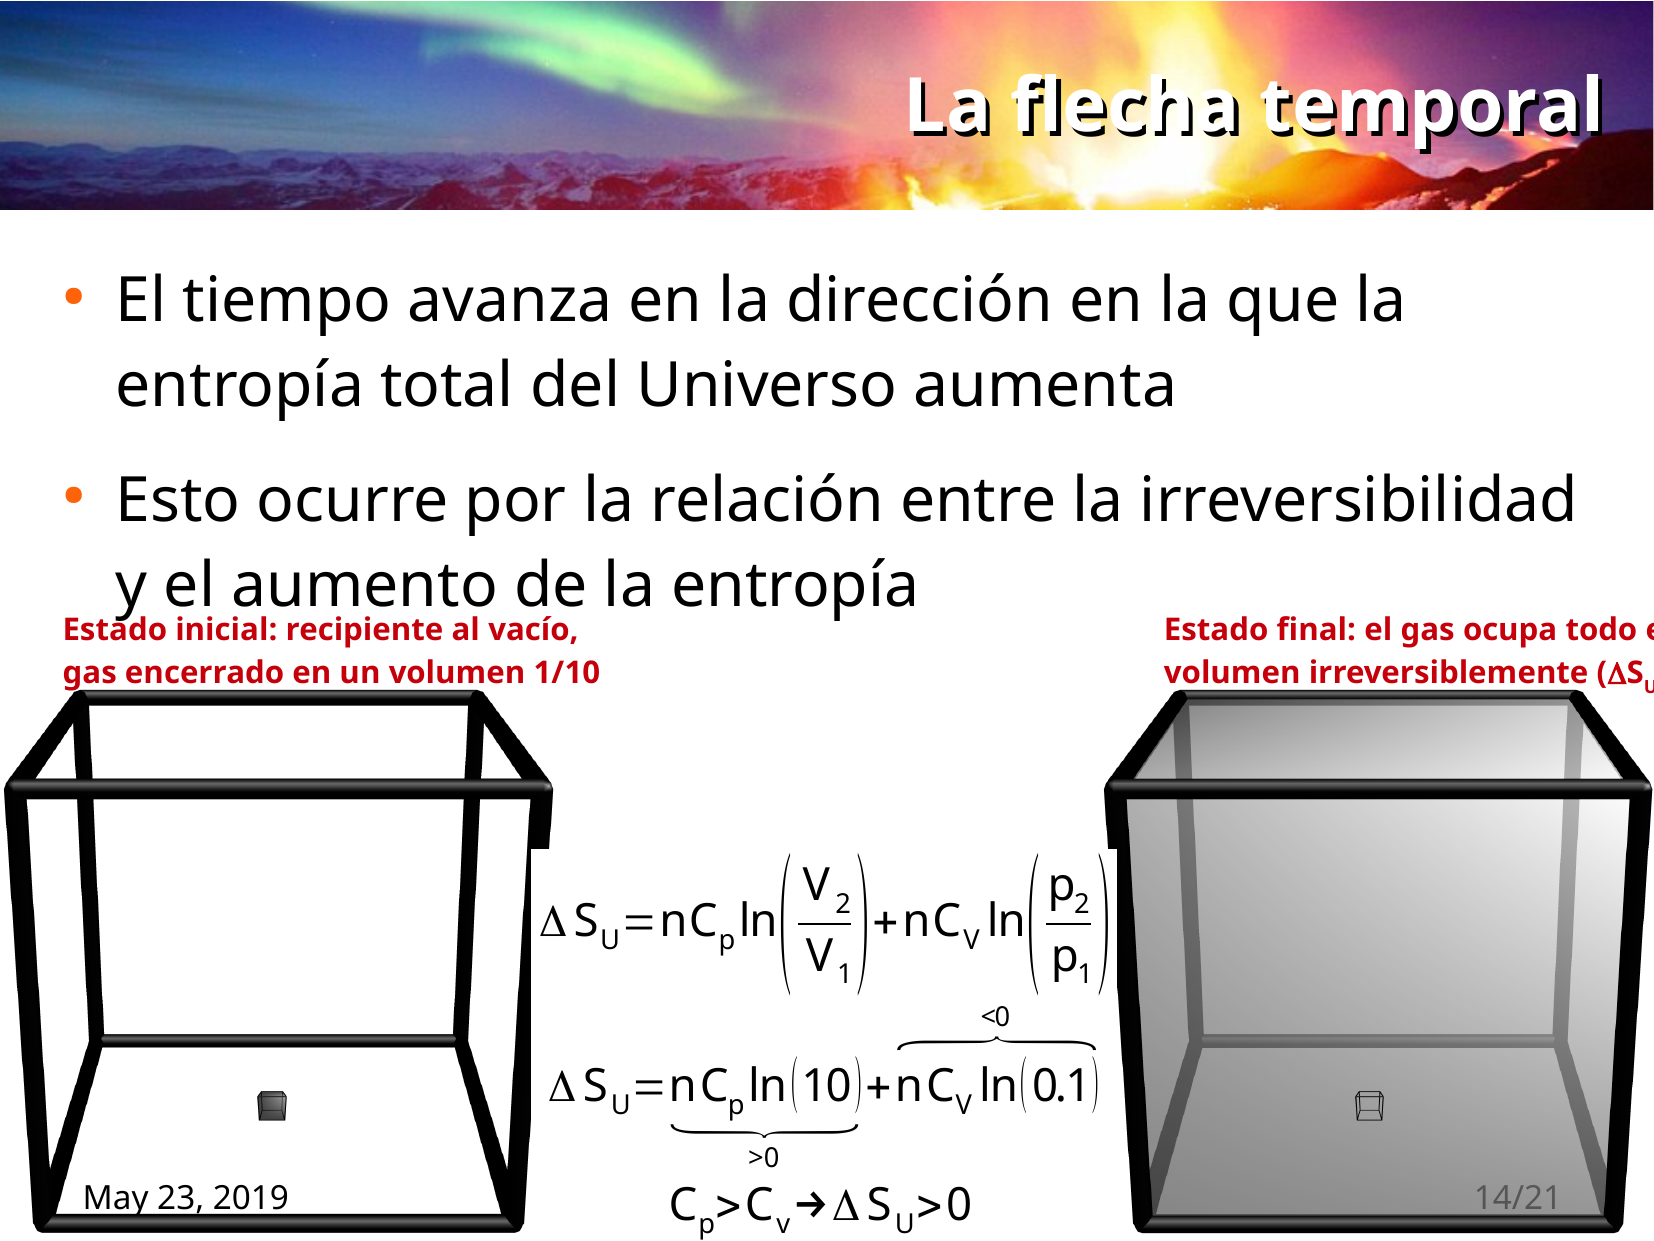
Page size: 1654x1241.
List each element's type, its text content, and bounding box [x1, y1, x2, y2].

title La flecha temporal [45, 15, 1606, 191]
picture [0, 1, 1654, 210]
chart [531, 849, 1118, 1241]
text_box Estado inicial: recipiente al vacío, gas encerrado en un volumen 1/10 [48, 600, 541, 691]
text_box Estado final: el gas ocupa todo el volumen irreversiblemente (DSU>0) [1149, 600, 1651, 698]
list El tiempo avanza en la dirección en la que la entropía total del Universo aumenta Esto ocurre por la relación entre la irreversibilidad y el aumento de la entropía [45, 255, 1606, 685]
